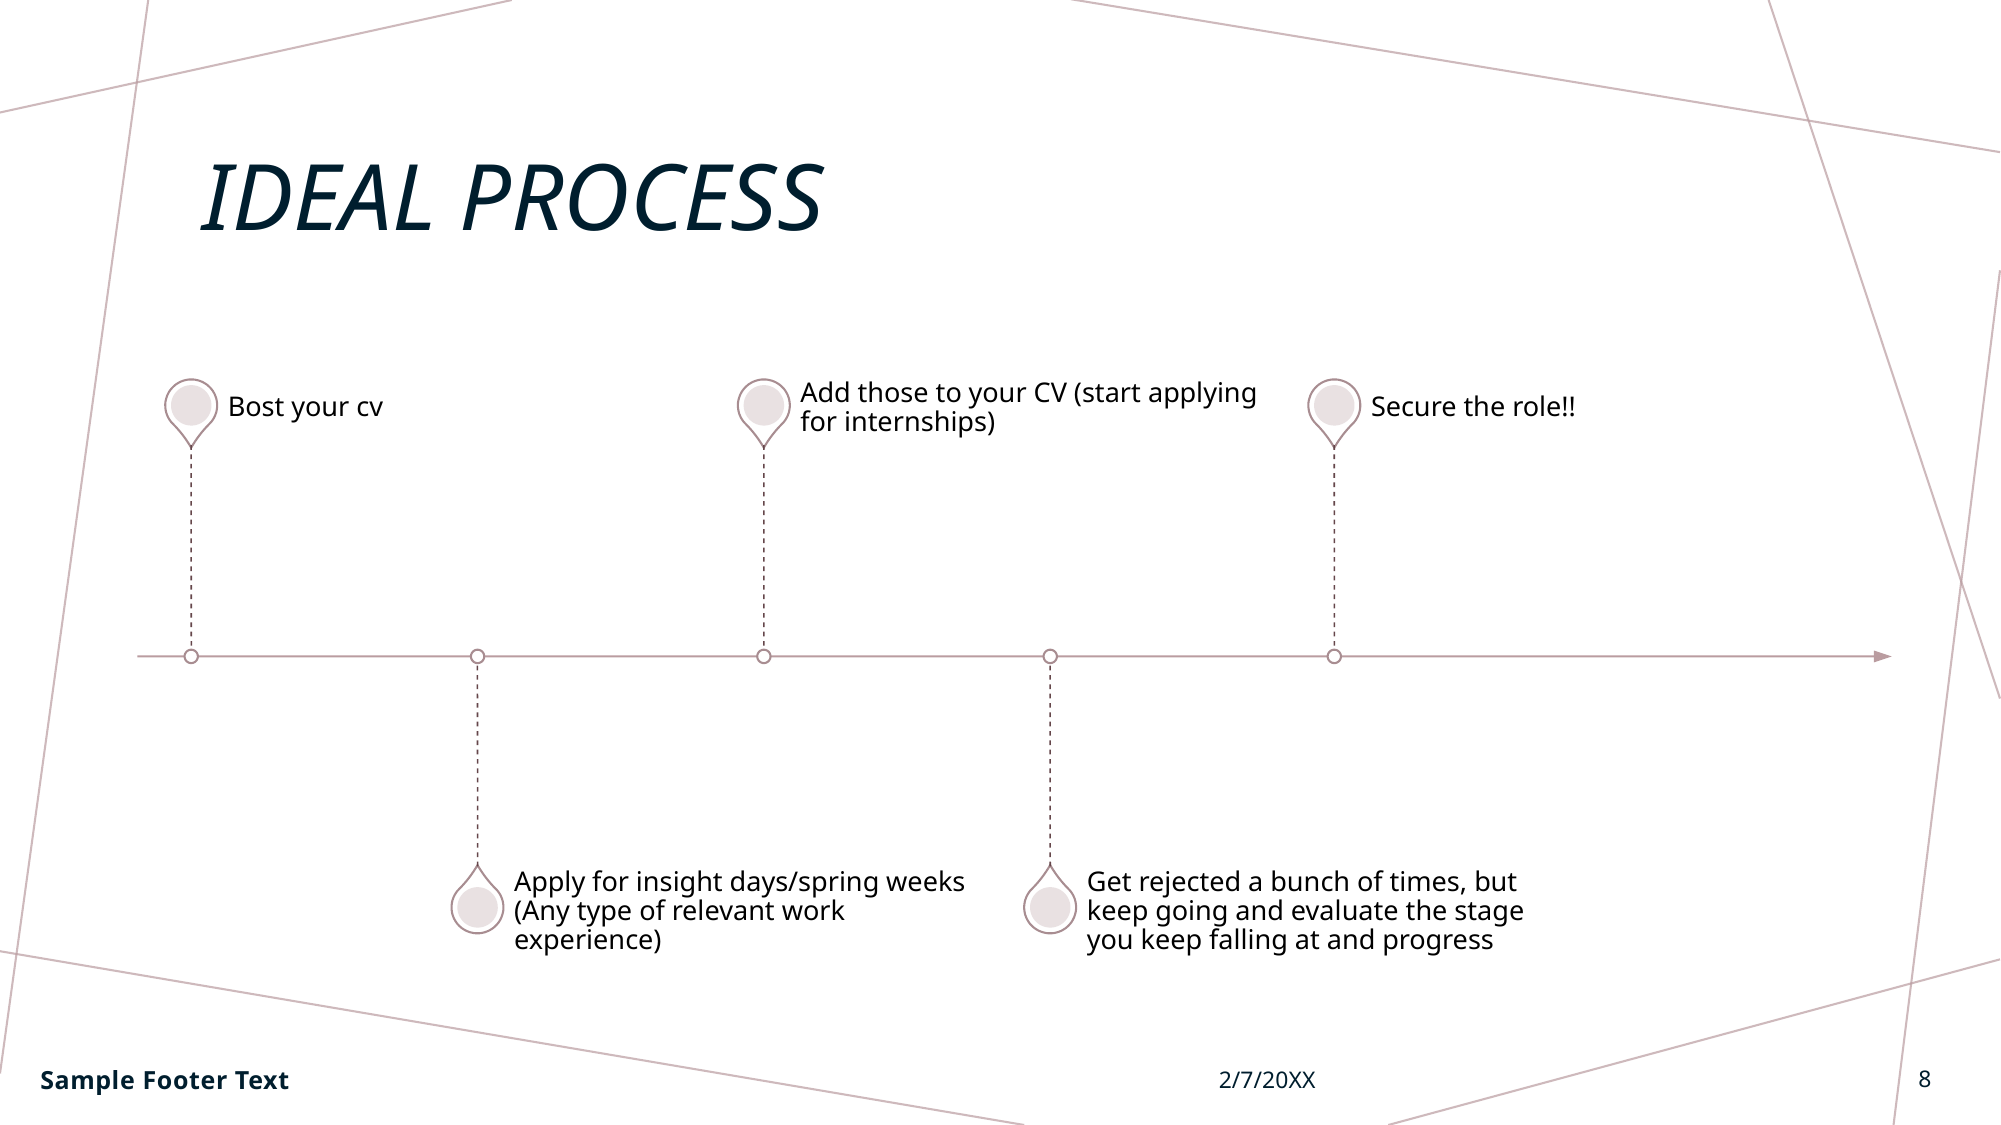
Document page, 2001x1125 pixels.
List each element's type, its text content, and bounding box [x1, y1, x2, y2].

text_box [1308, 379, 1361, 446]
text_box Add those to your CV (start applying for internships) [800, 370, 1282, 446]
title Ideal Process [187, 87, 1813, 315]
text_box Sample Footer Text [25, 1049, 764, 1110]
text_box Apply for insight days/spring weeks (Any type of relevant work experience) [514, 867, 996, 942]
text_box Secure the role!! [1371, 370, 1850, 446]
text_box Get rejected a bunch of times, but keep going and evaluate the stage you keep falling at and progress [1086, 867, 1566, 942]
text_box Bost your cv [227, 370, 709, 446]
text_box [451, 867, 504, 934]
text_box 2/7/20XX [1203, 1049, 1892, 1110]
text_box [165, 379, 218, 447]
text_box [737, 379, 790, 447]
text_box [1024, 867, 1077, 934]
text_box 9 [1903, 1049, 1981, 1110]
text_box [137, 649, 1892, 664]
